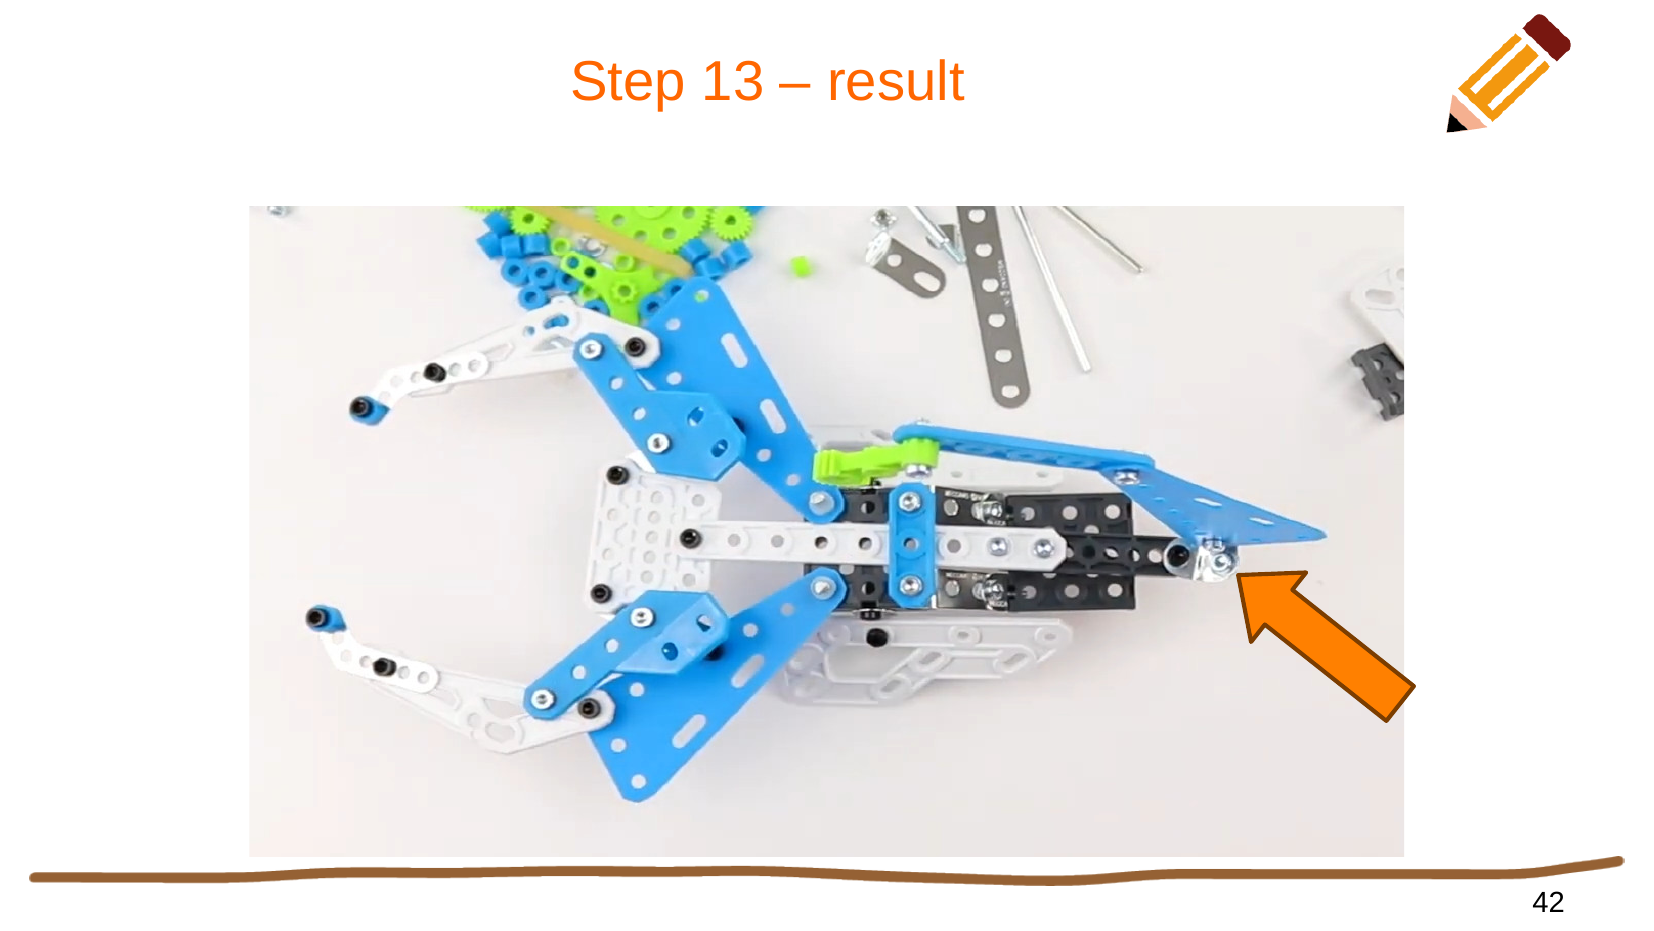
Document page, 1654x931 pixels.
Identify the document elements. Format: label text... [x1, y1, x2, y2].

title Step 13 – result [88, 29, 1447, 133]
picture [1446, 14, 1571, 133]
picture [29, 206, 1625, 886]
text_box [1238, 572, 1414, 721]
